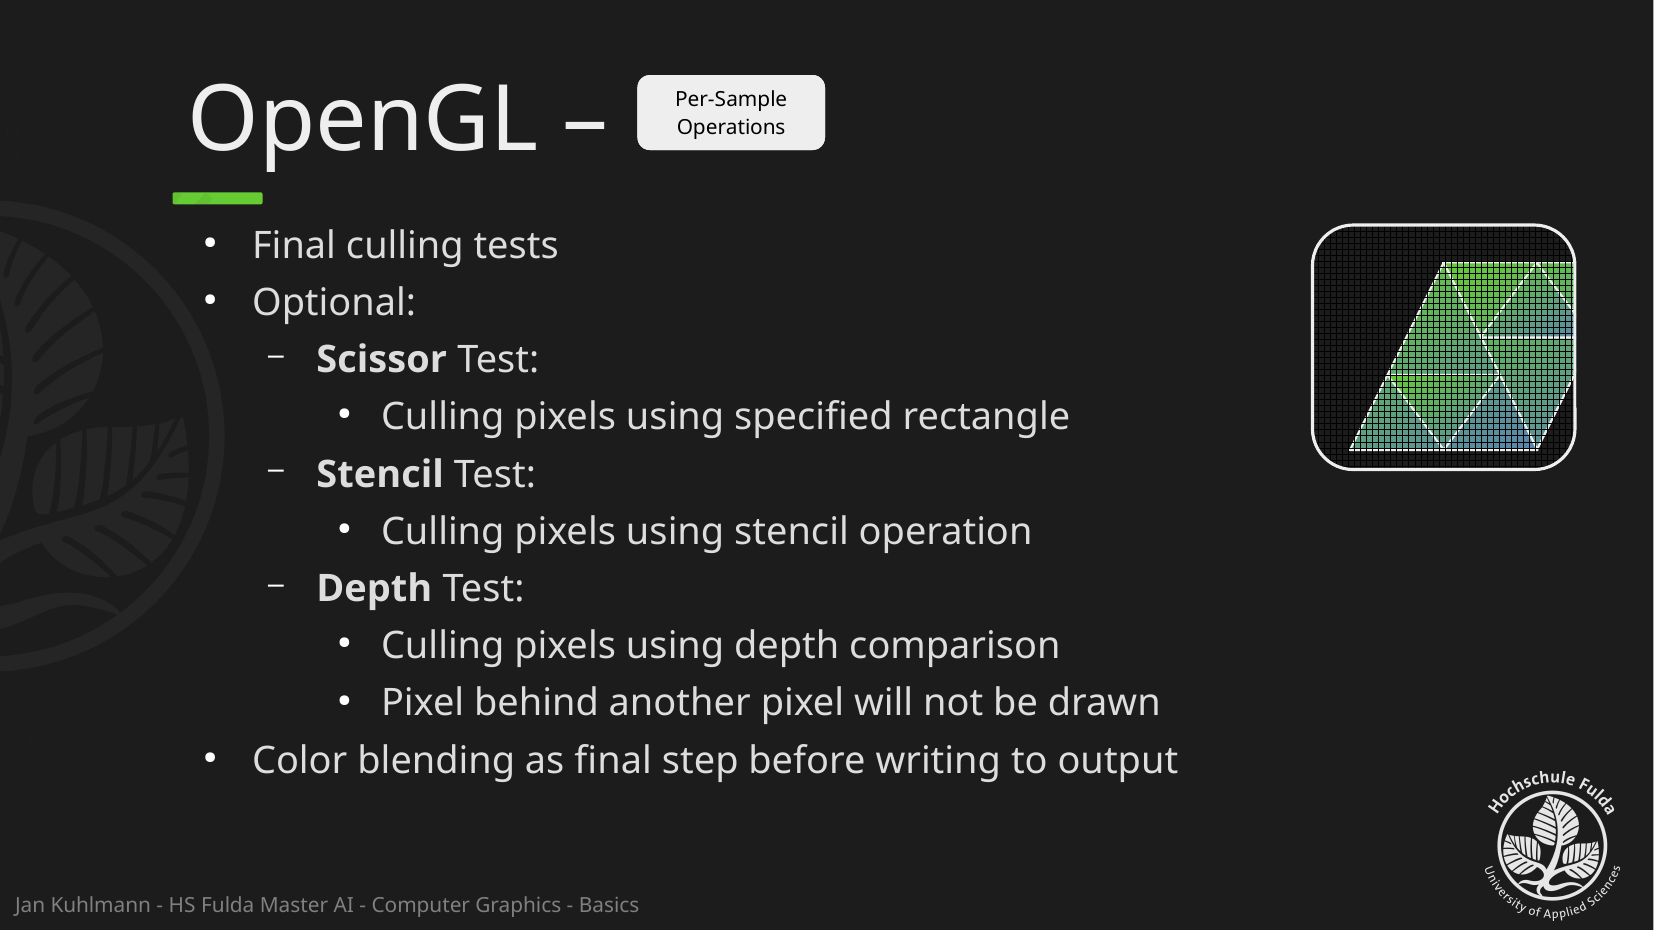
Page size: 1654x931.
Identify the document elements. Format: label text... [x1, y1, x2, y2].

title OpenGL – [187, 37, 1571, 193]
text_box [1312, 224, 1652, 470]
list Final culling tests Optional: Scissor Test: Culling pixels using specified rectangle Stencil Test: Culling pixels using stencil operation Depth Test: Culling pixels using depth comparison Pixel behind another pixel will not be drawn Color blending as final step before writing to output [187, 217, 1571, 788]
picture [1485, 771, 1620, 921]
text_box Per-Sample Operations [637, 75, 826, 151]
